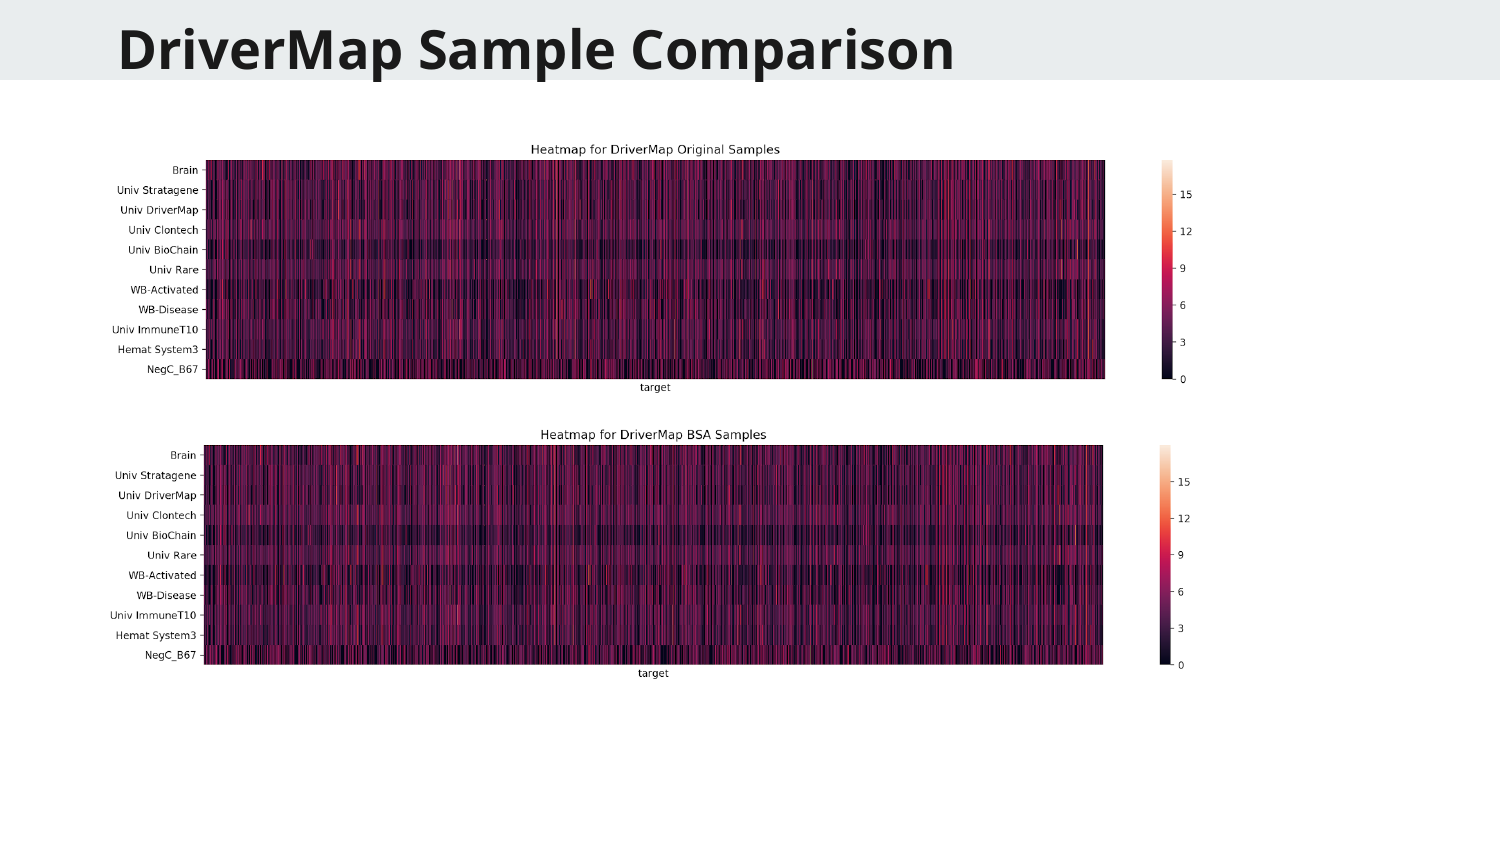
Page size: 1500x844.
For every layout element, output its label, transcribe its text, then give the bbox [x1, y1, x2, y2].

picture [22, 125, 1475, 701]
title DriverMap Sample Comparison [102, 0, 1364, 88]
